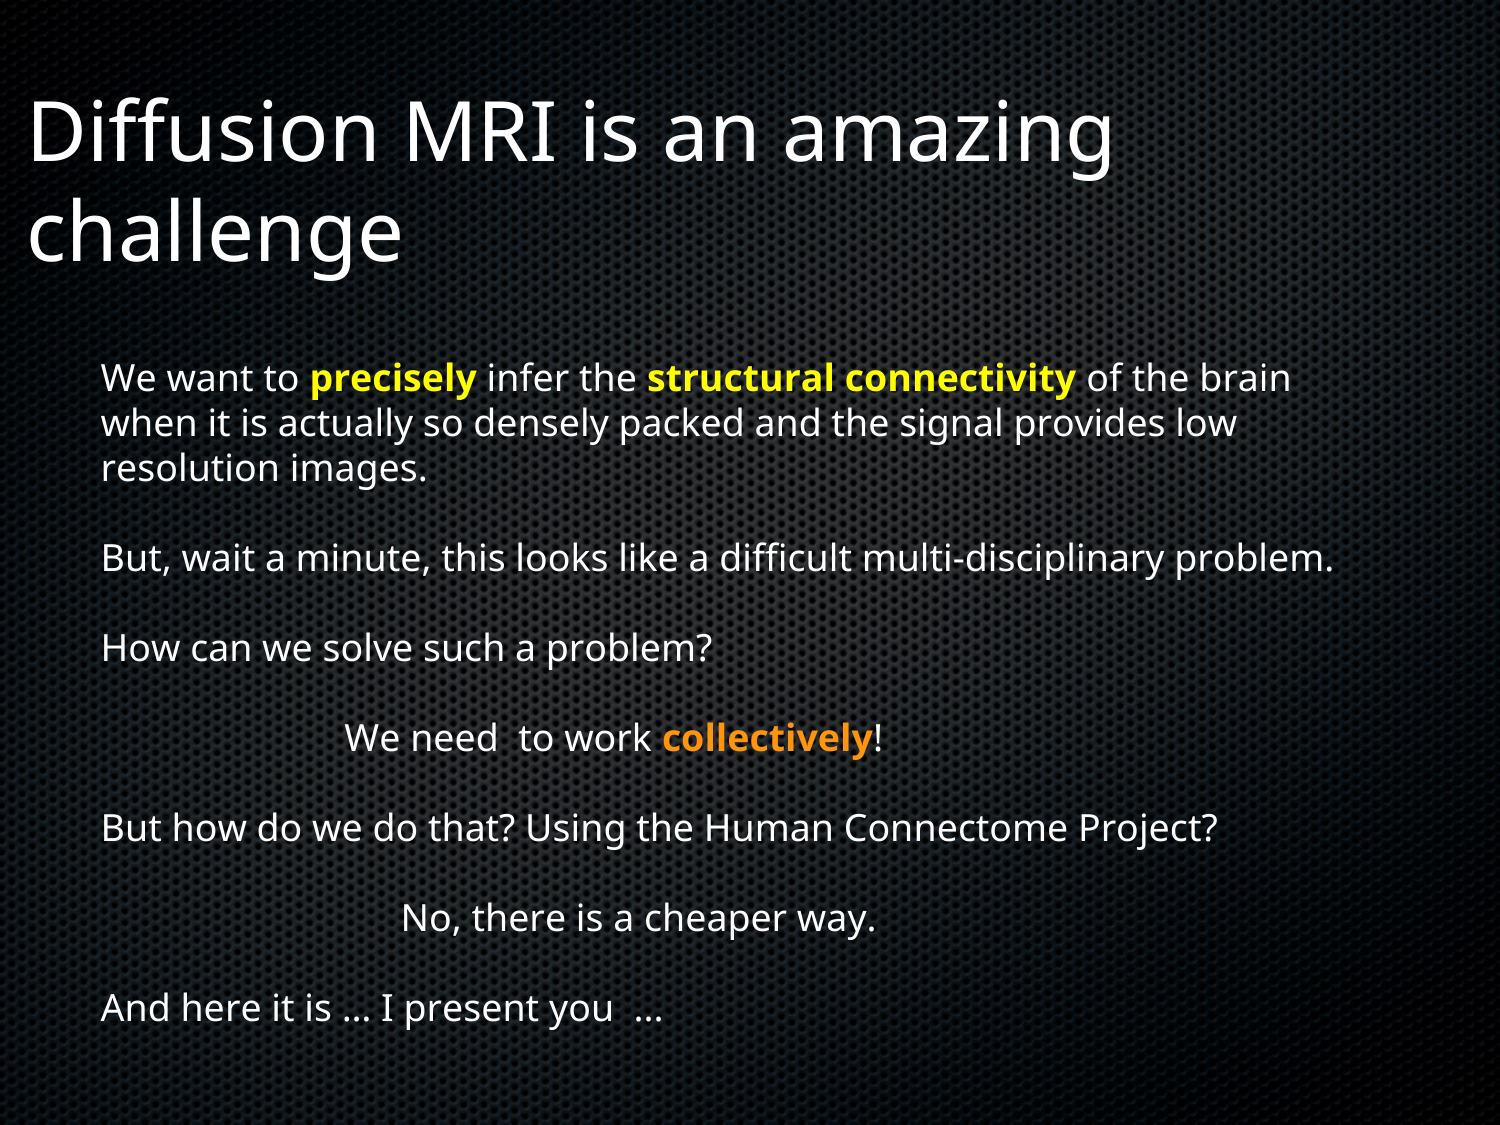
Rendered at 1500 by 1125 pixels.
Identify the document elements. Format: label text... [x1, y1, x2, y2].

picture [0, 0, 1500, 1125]
text_box Diffusion MRI is an amazing challenge [11, 70, 1489, 286]
text_box We want to precisely infer the structural connectivity of the brain when it is actually so densely packed and the signal provides low resolution images. But, wait a minute, this looks like a difficult multi-disciplinary problem. How can we solve such a problem? We need to work collectively! But how do we do that? Using the Human Connectome Project? No, there is a cheaper way. And here it is … I present you ... [85, 346, 1454, 1125]
